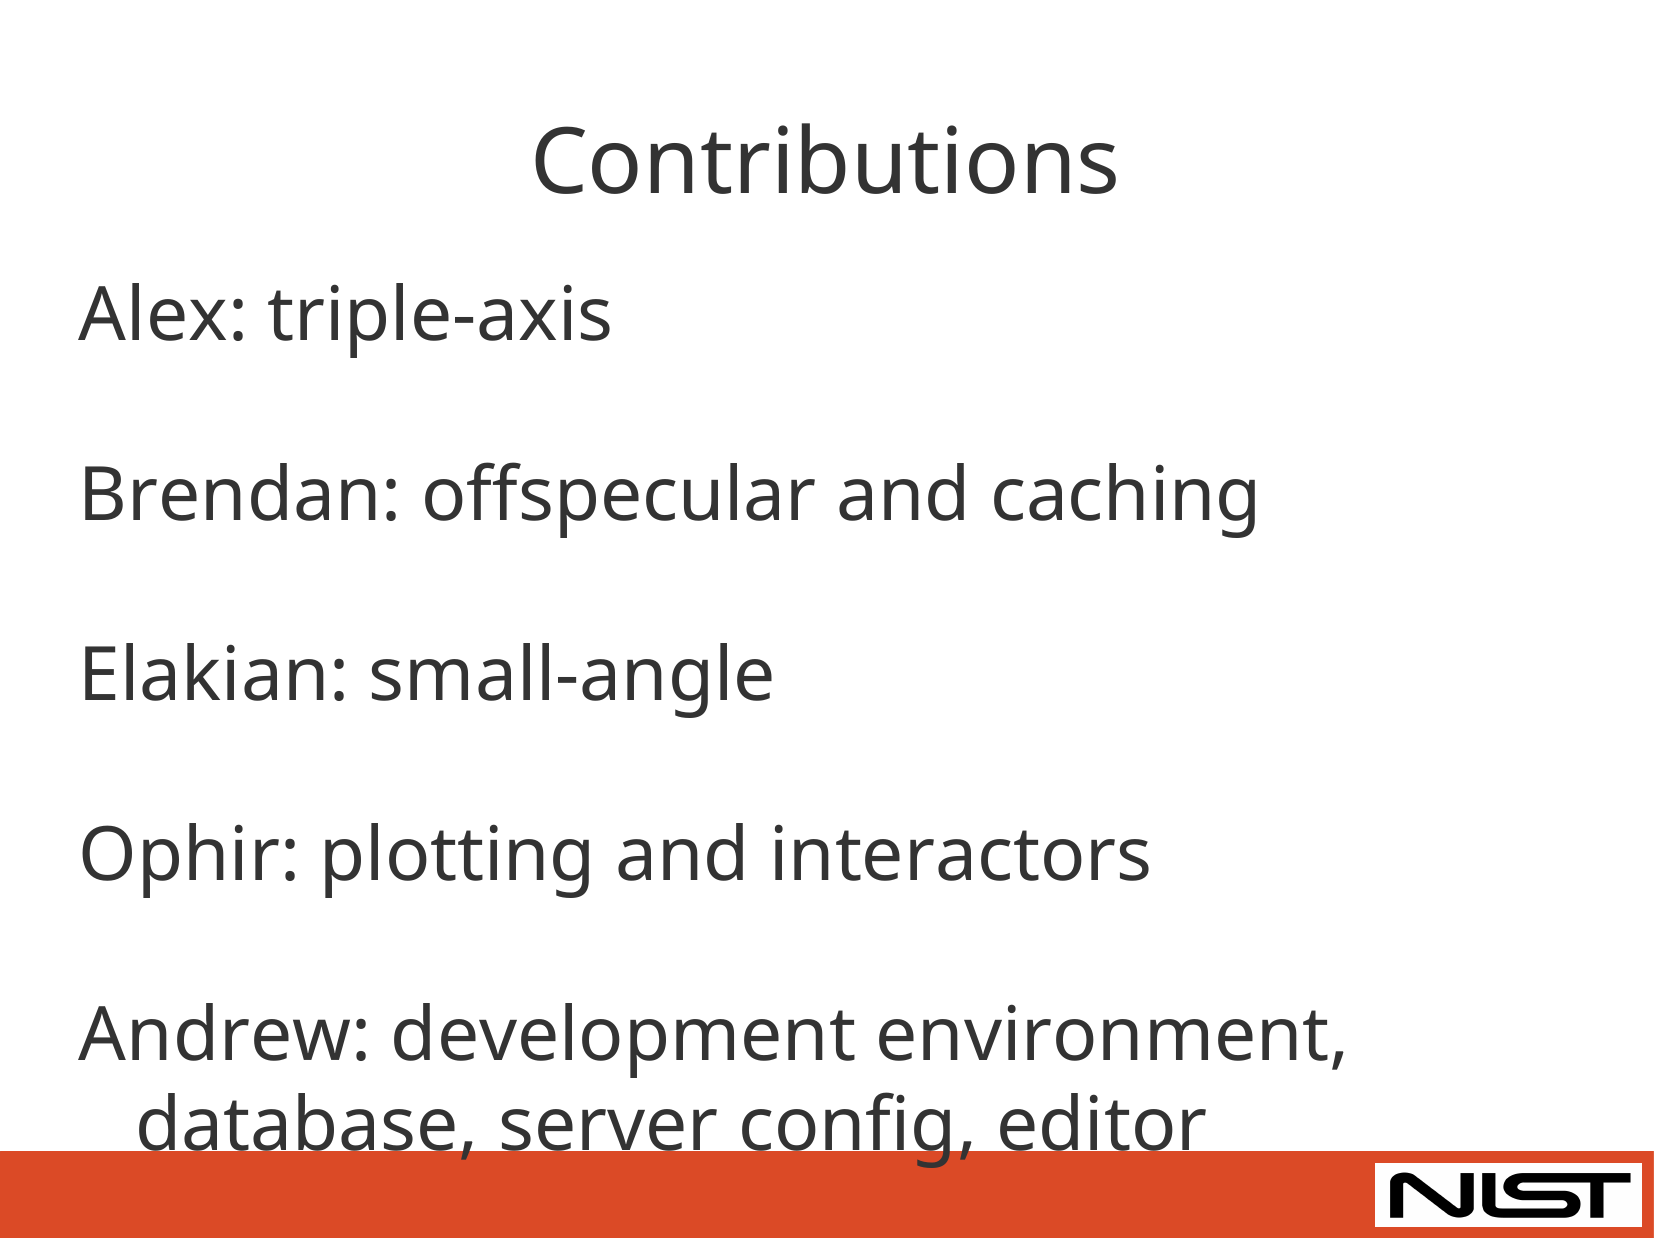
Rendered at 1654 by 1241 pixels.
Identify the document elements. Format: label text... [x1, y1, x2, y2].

picture [0, 1151, 1654, 1238]
title Contributions [56, 63, 1596, 266]
list Alex: triple-axis Brendan: offspecular and caching Elakian: small-angle Ophir: plotting and interactors Andrew: development environment, database, server config, editor [70, 257, 1583, 1211]
